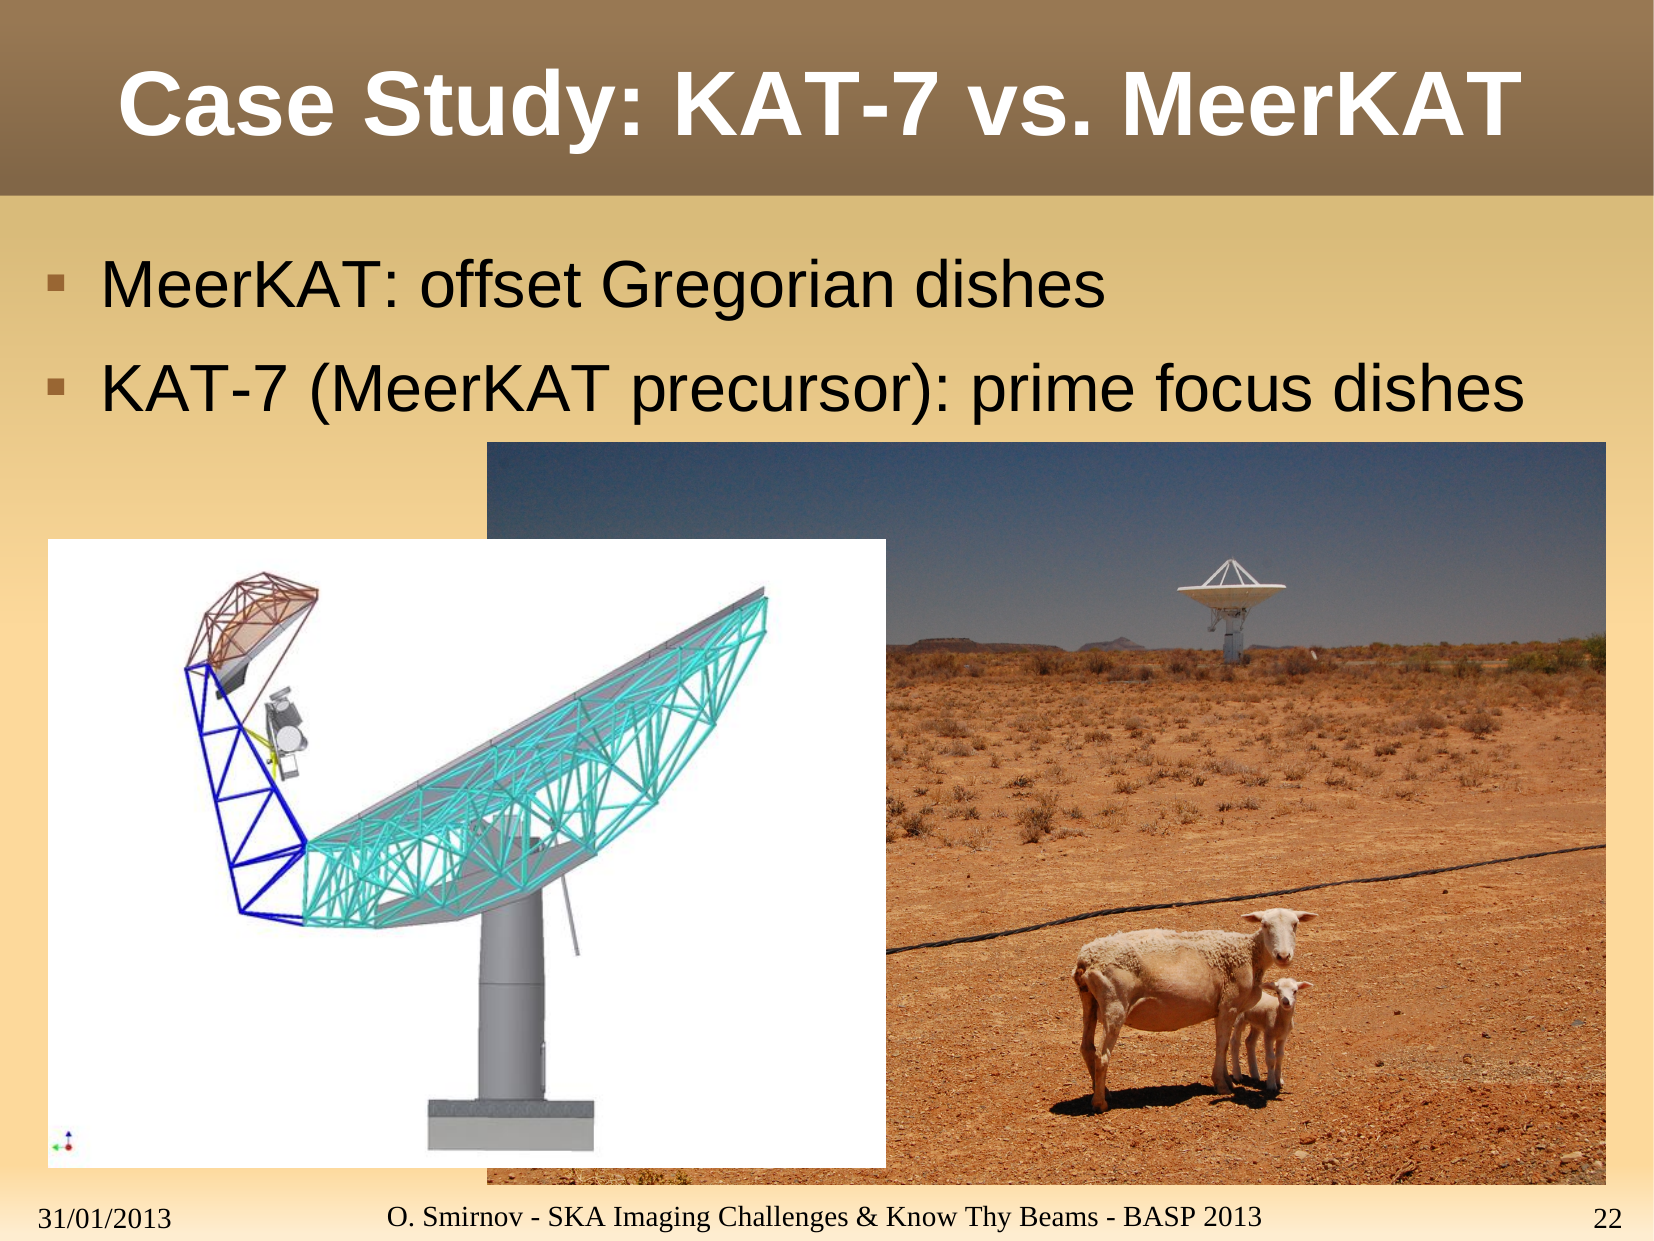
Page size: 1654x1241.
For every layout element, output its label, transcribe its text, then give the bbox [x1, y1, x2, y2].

picture [0, 0, 1654, 1241]
title Case Study: KAT-7 vs. MeerKAT [76, 0, 1565, 208]
list MeerKAT: offset Gregorian dishes KAT-7 (MeerKAT precursor): prime focus dishes [30, 246, 1636, 1171]
